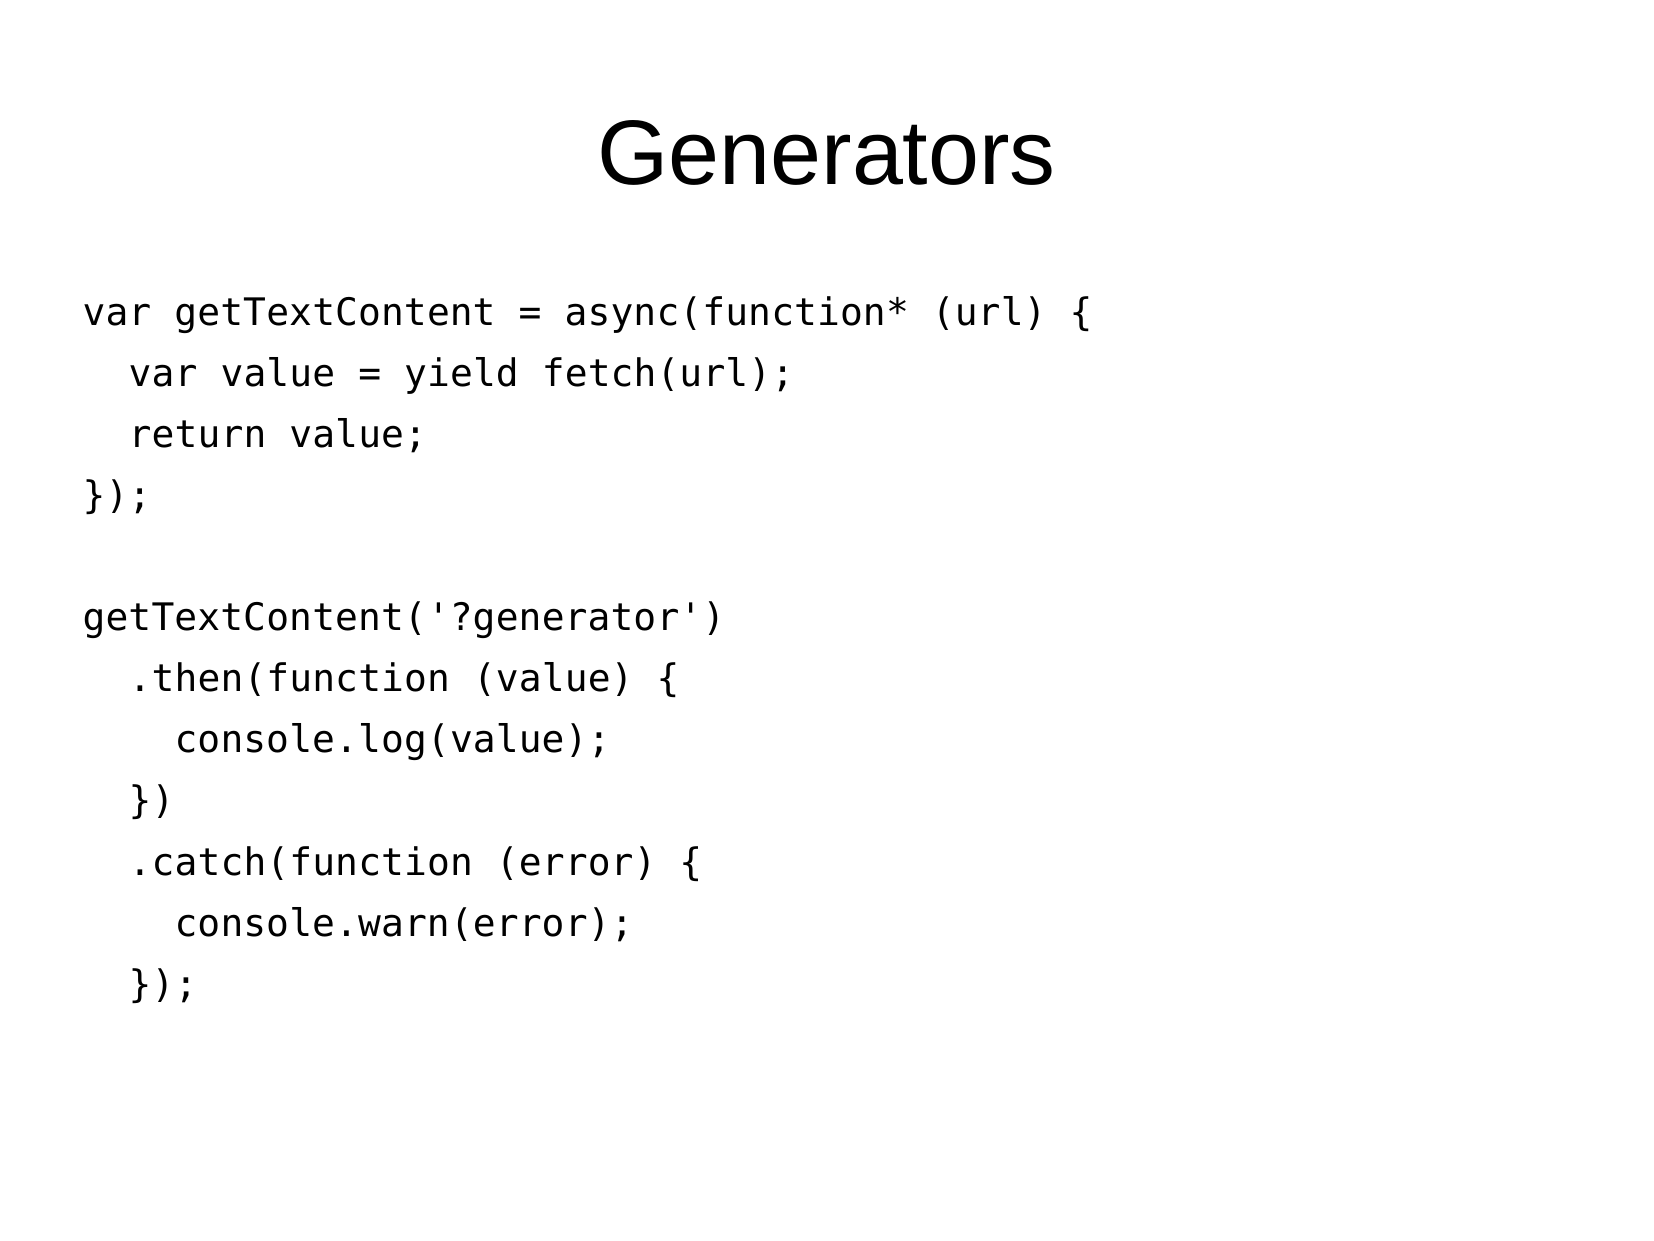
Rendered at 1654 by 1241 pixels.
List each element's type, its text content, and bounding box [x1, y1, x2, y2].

list var getTextContent = async(function* (url) { var value = yield fetch(url); return value; }); getTextContent('?generator') .then(function (value) { console.log(value); }) .catch(function (error) { console.warn(error); }); [82, 290, 1571, 1010]
title Generators [82, 49, 1571, 257]
